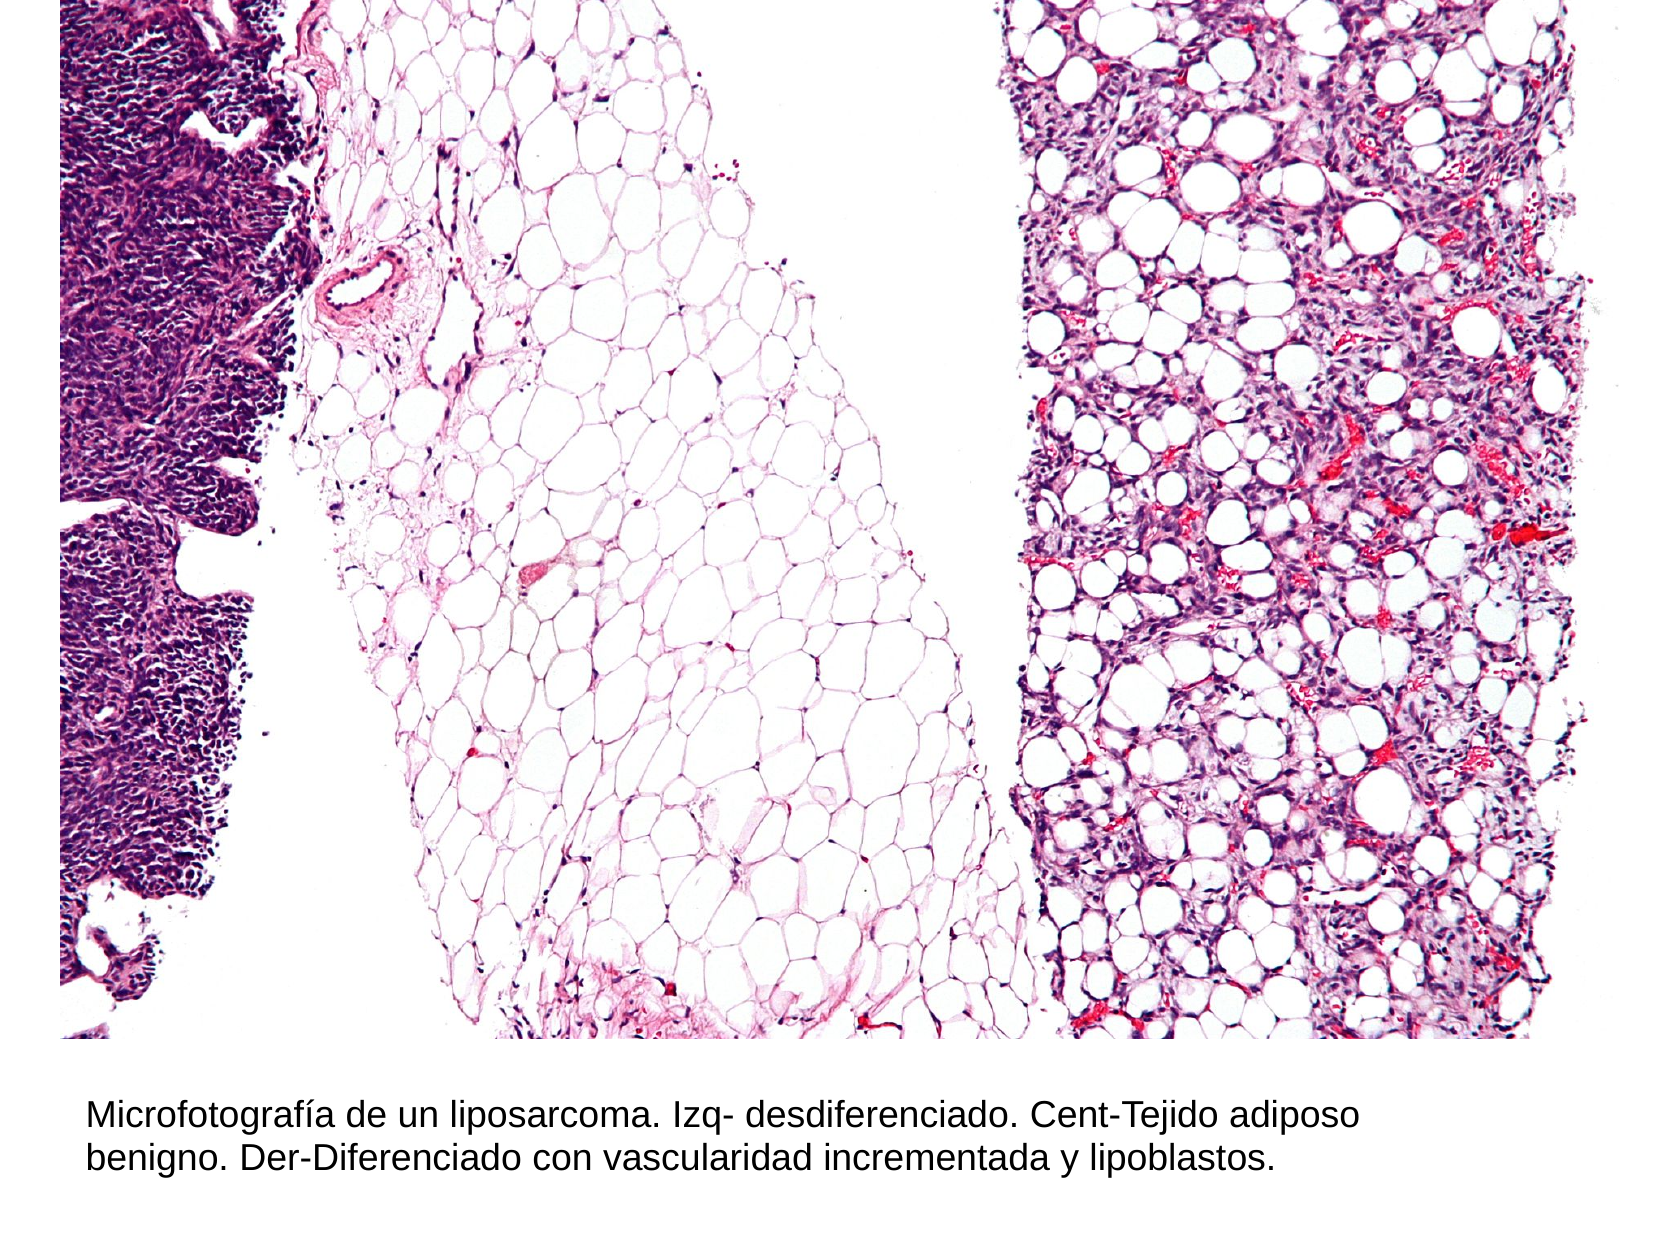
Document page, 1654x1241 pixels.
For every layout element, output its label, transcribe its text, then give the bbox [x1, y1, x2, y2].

picture [60, 0, 1619, 1039]
text_box Microfotografía de un liposarcoma. Izq- desdiferenciado. Cent-Tejido adiposo benigno. Der-Diferenciado con vascularidad incrementada y lipoblastos. [70, 1086, 1430, 1193]
